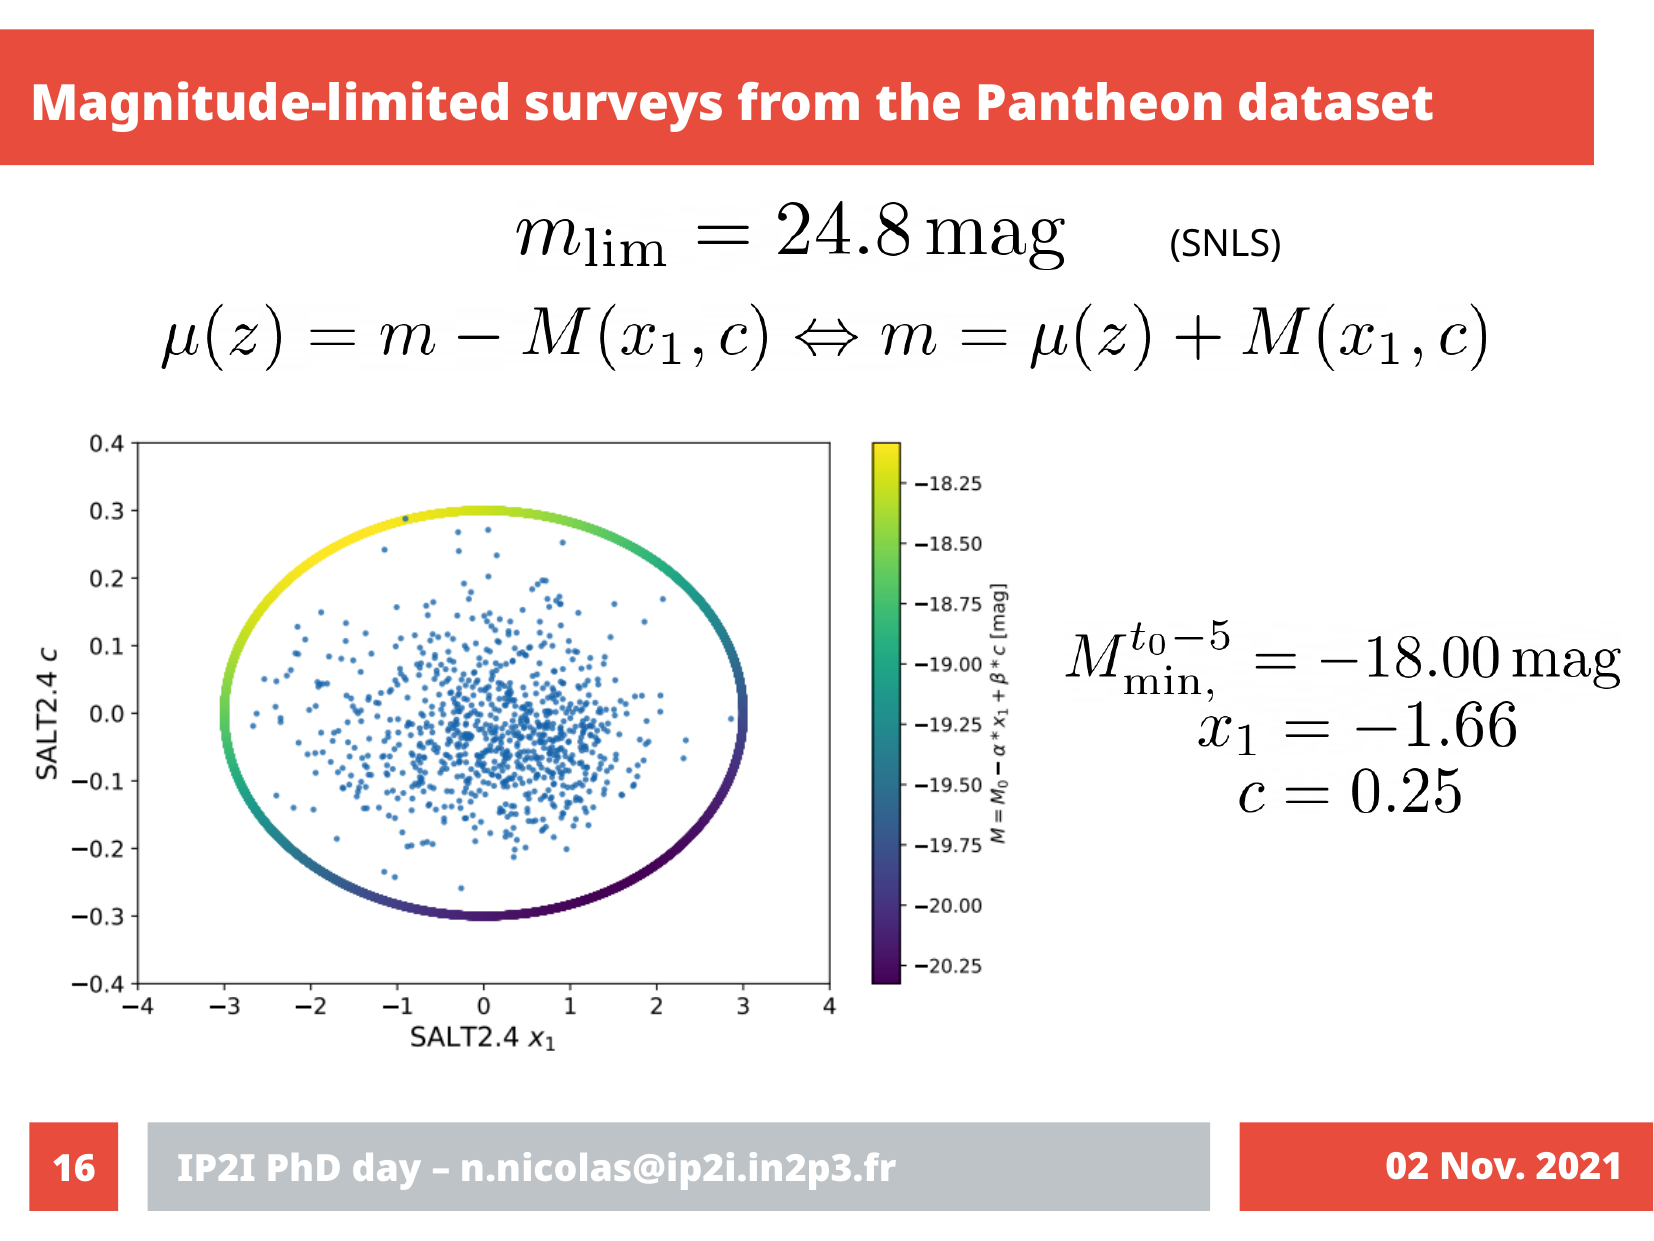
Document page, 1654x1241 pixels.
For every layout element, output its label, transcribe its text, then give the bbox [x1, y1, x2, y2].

picture [30, 389, 1621, 1066]
picture [516, 201, 1065, 270]
text_box (SNLS) [1155, 209, 1426, 268]
picture [1239, 768, 1461, 813]
picture [161, 303, 1486, 371]
title Magnitude-limited surveys from the Pantheon dataset [30, 45, 1565, 136]
